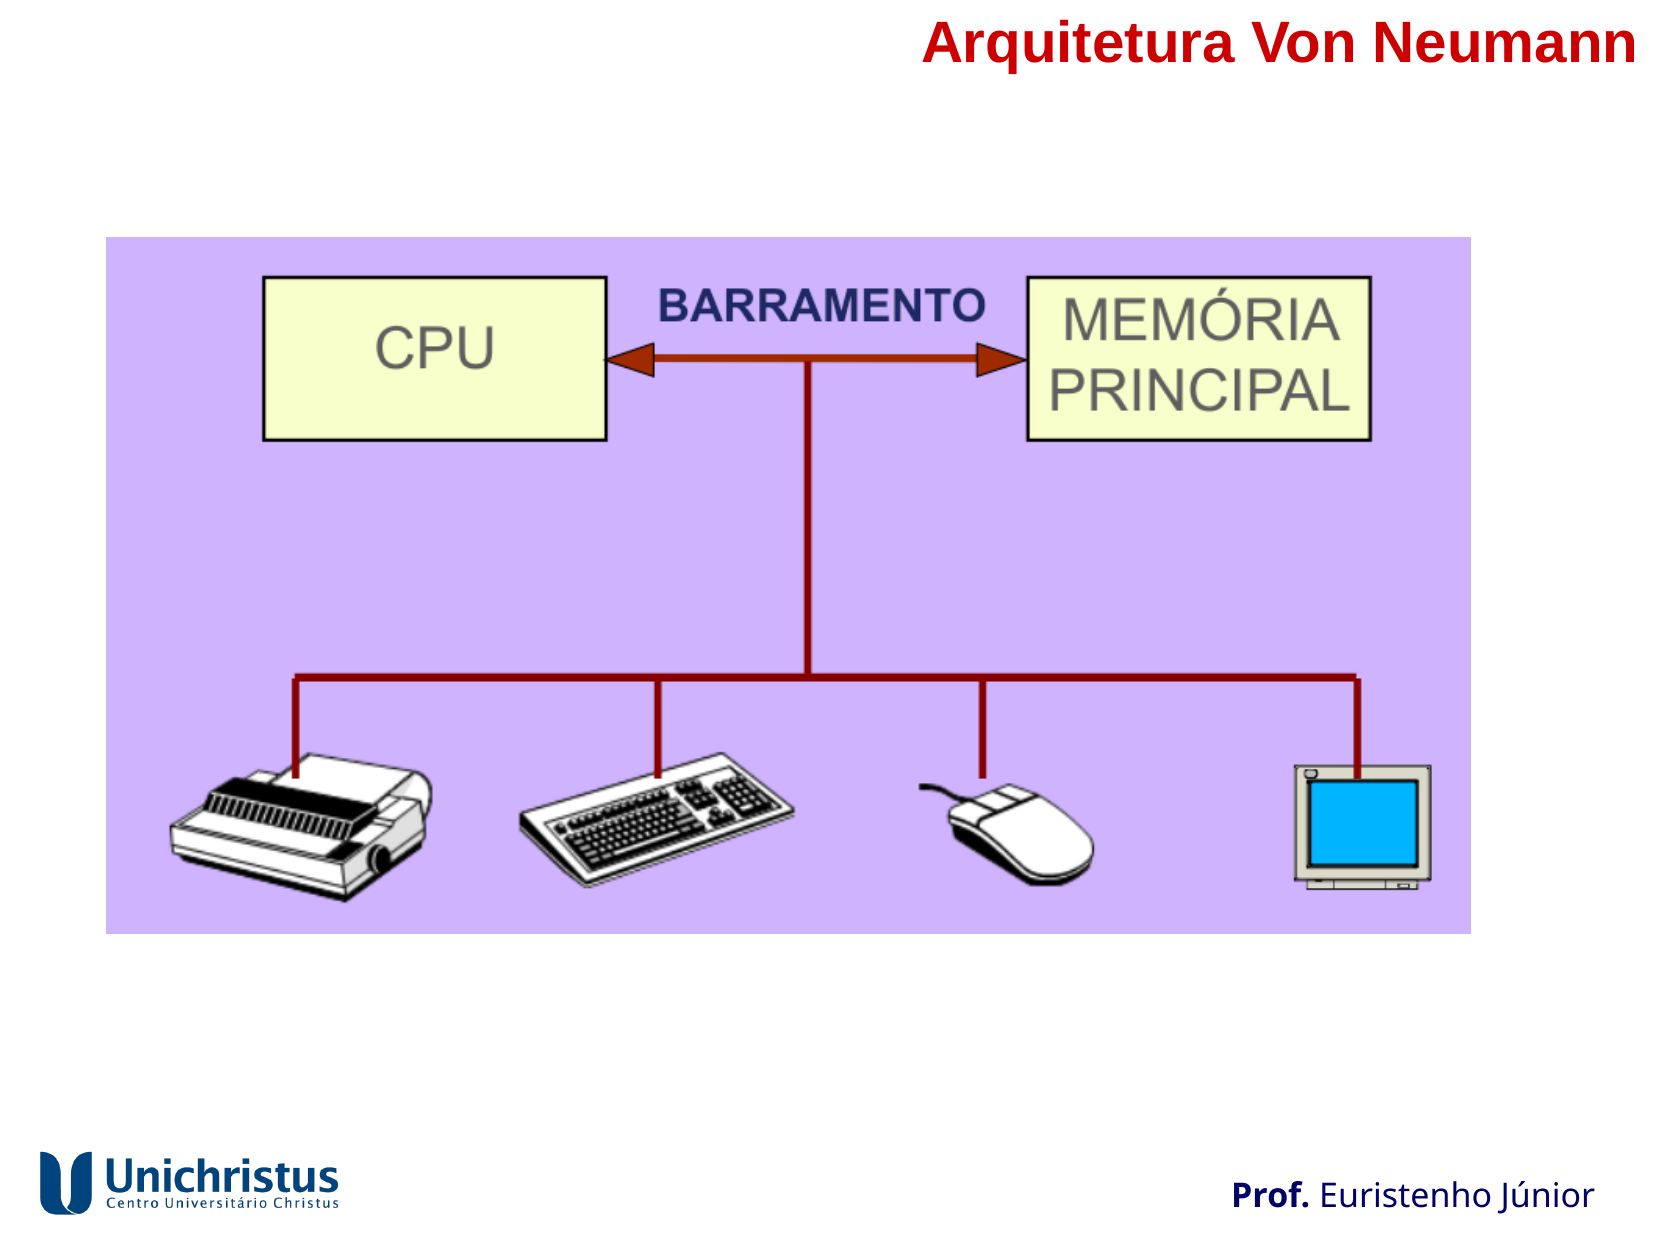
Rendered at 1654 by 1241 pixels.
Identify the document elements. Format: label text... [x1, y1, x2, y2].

text_box Prof. Euristenho Júnior [1216, 1163, 1654, 1224]
text_box Arquitetura Von Neumann [906, 2, 1654, 83]
picture [35, 1148, 343, 1217]
picture [106, 237, 1471, 934]
